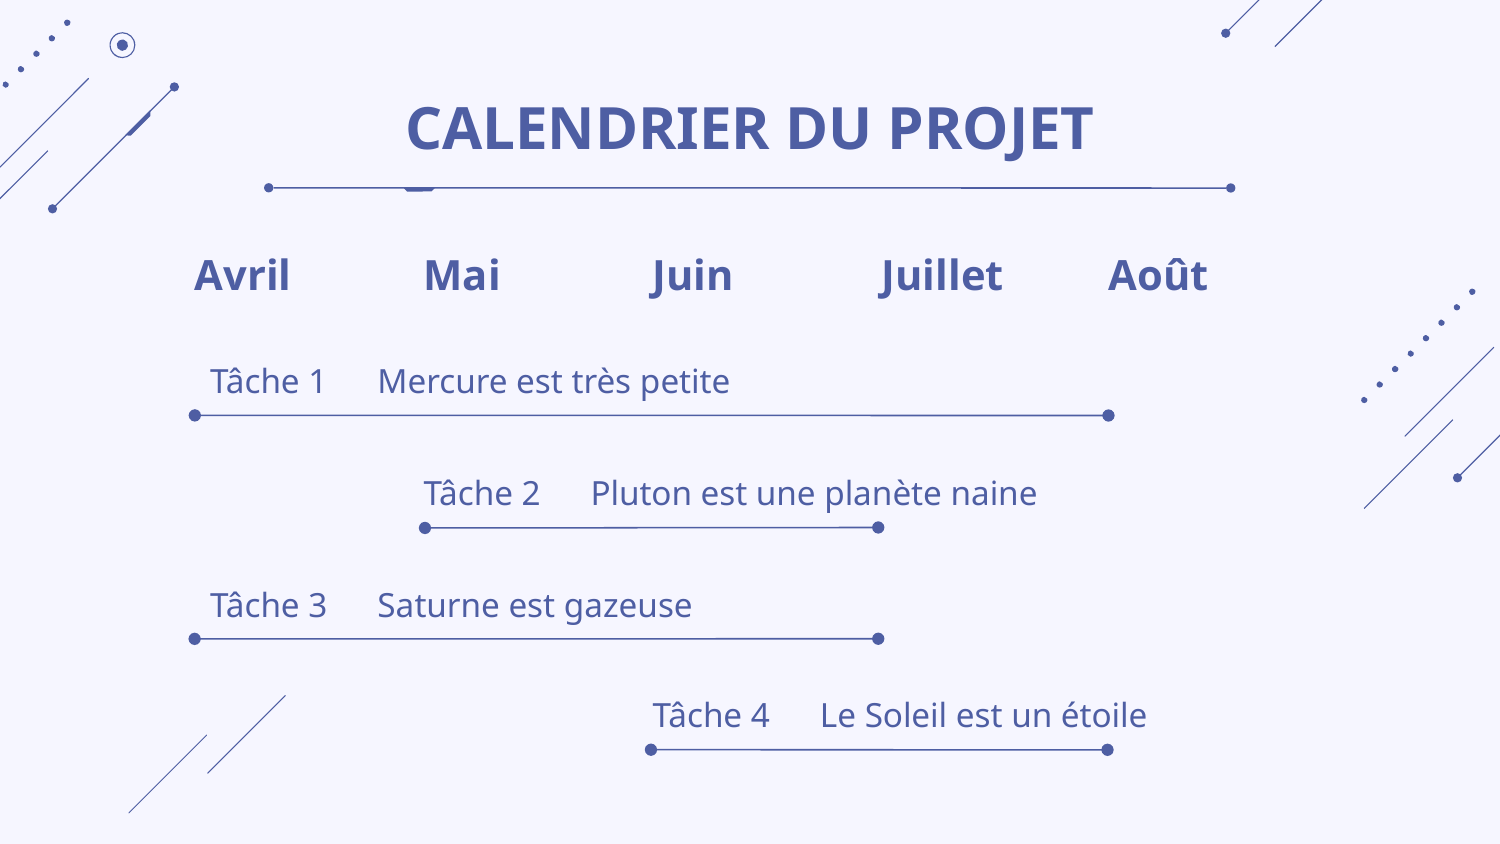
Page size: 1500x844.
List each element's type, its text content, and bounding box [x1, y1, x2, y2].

text_box Pluton est une planète naine [575, 457, 1124, 528]
text_box Avril [179, 233, 407, 314]
text_box Tâche 1 [195, 345, 362, 414]
text_box Tâche 4 [637, 679, 804, 750]
text_box Saturne est gazeuse [362, 568, 878, 639]
text_box Tâche 2 [408, 457, 575, 528]
title CALENDRIER DU PROJET [128, 91, 1372, 186]
text_box Tâche 3 [195, 568, 362, 638]
text_box Mai [408, 233, 636, 314]
text_box Le Soleil est un étoile [804, 679, 1321, 750]
text_box [207, 695, 286, 774]
text_box Août [1093, 233, 1321, 314]
text_box [264, 183, 274, 193]
text_box Mercure est très petite [362, 345, 878, 414]
text_box [1226, 183, 1236, 193]
text_box Juin [637, 233, 865, 314]
text_box Juillet [866, 233, 1093, 314]
text_box [128, 734, 207, 814]
